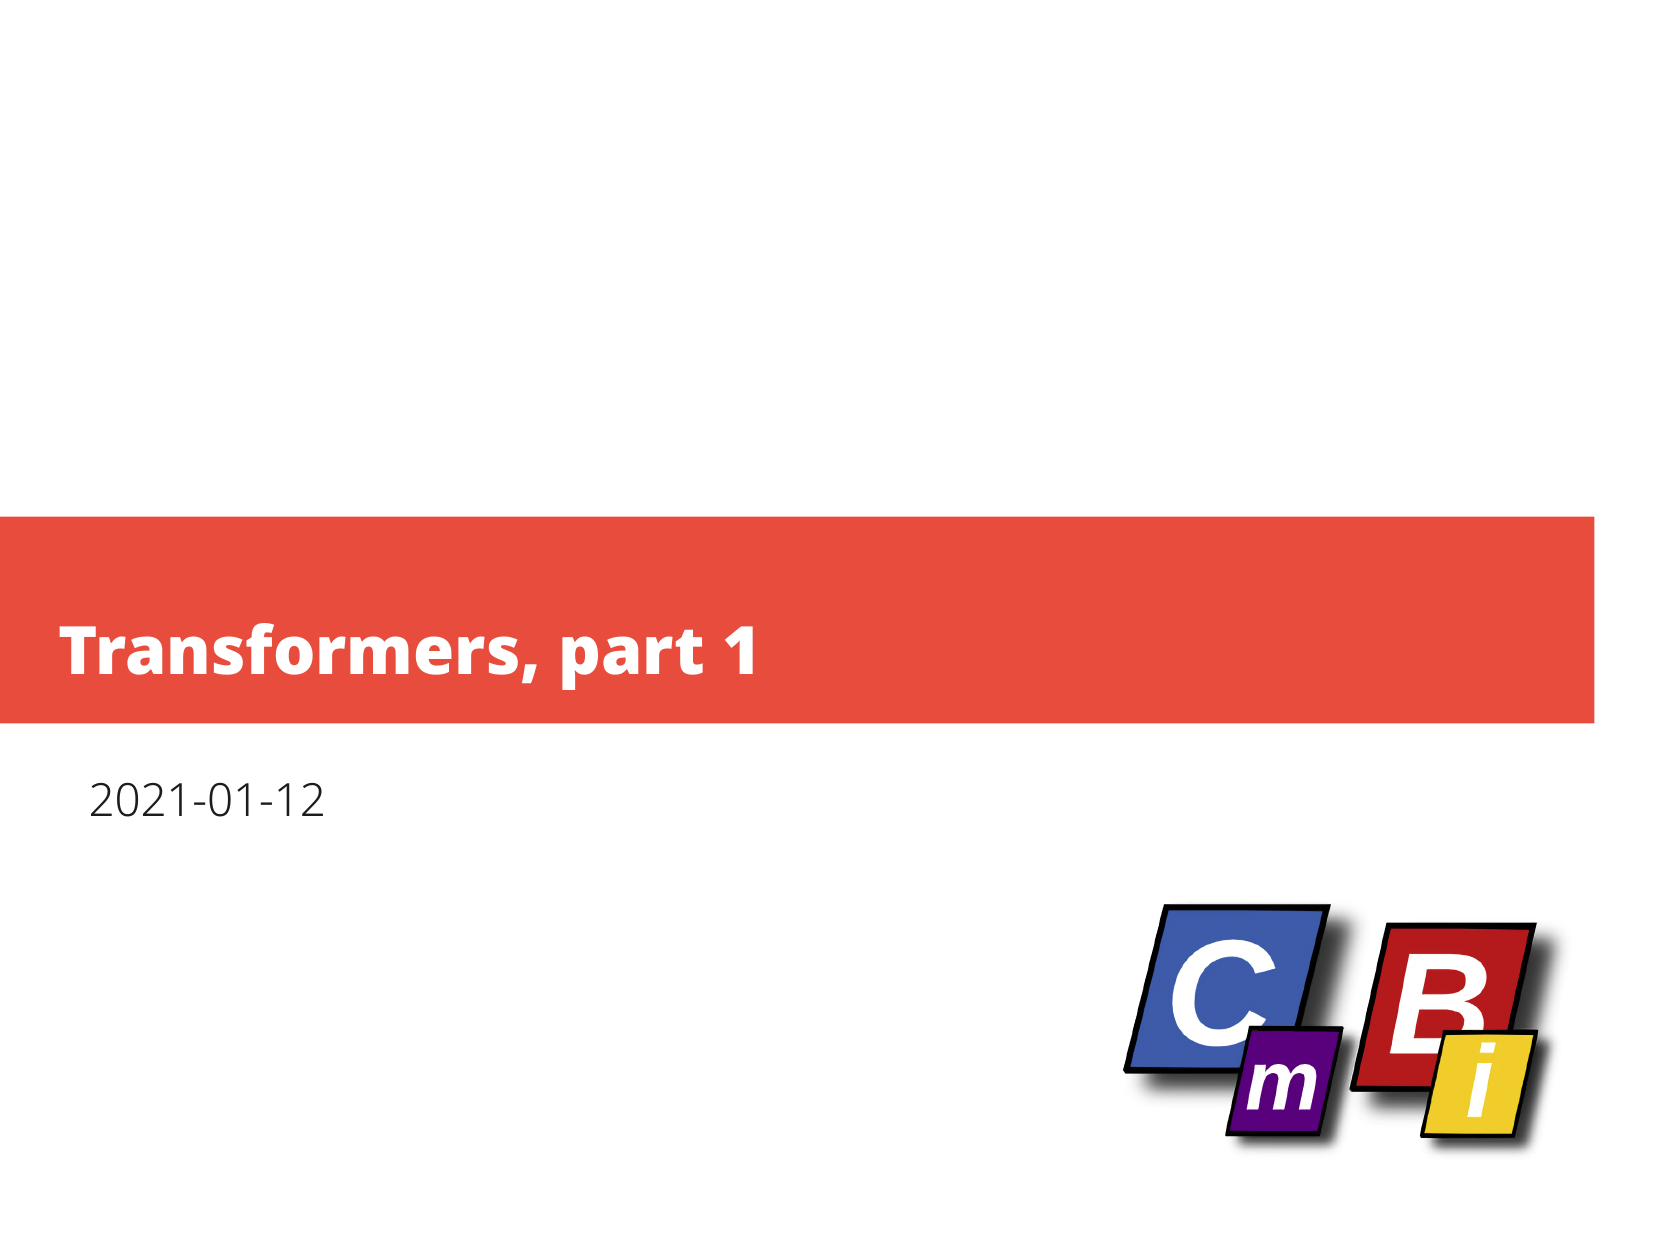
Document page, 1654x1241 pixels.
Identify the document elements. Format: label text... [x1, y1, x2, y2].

picture [1121, 899, 1576, 1160]
title Transformers, part 1 [59, 546, 1595, 694]
subtitle 2021-01-12 [88, 767, 1595, 1182]
